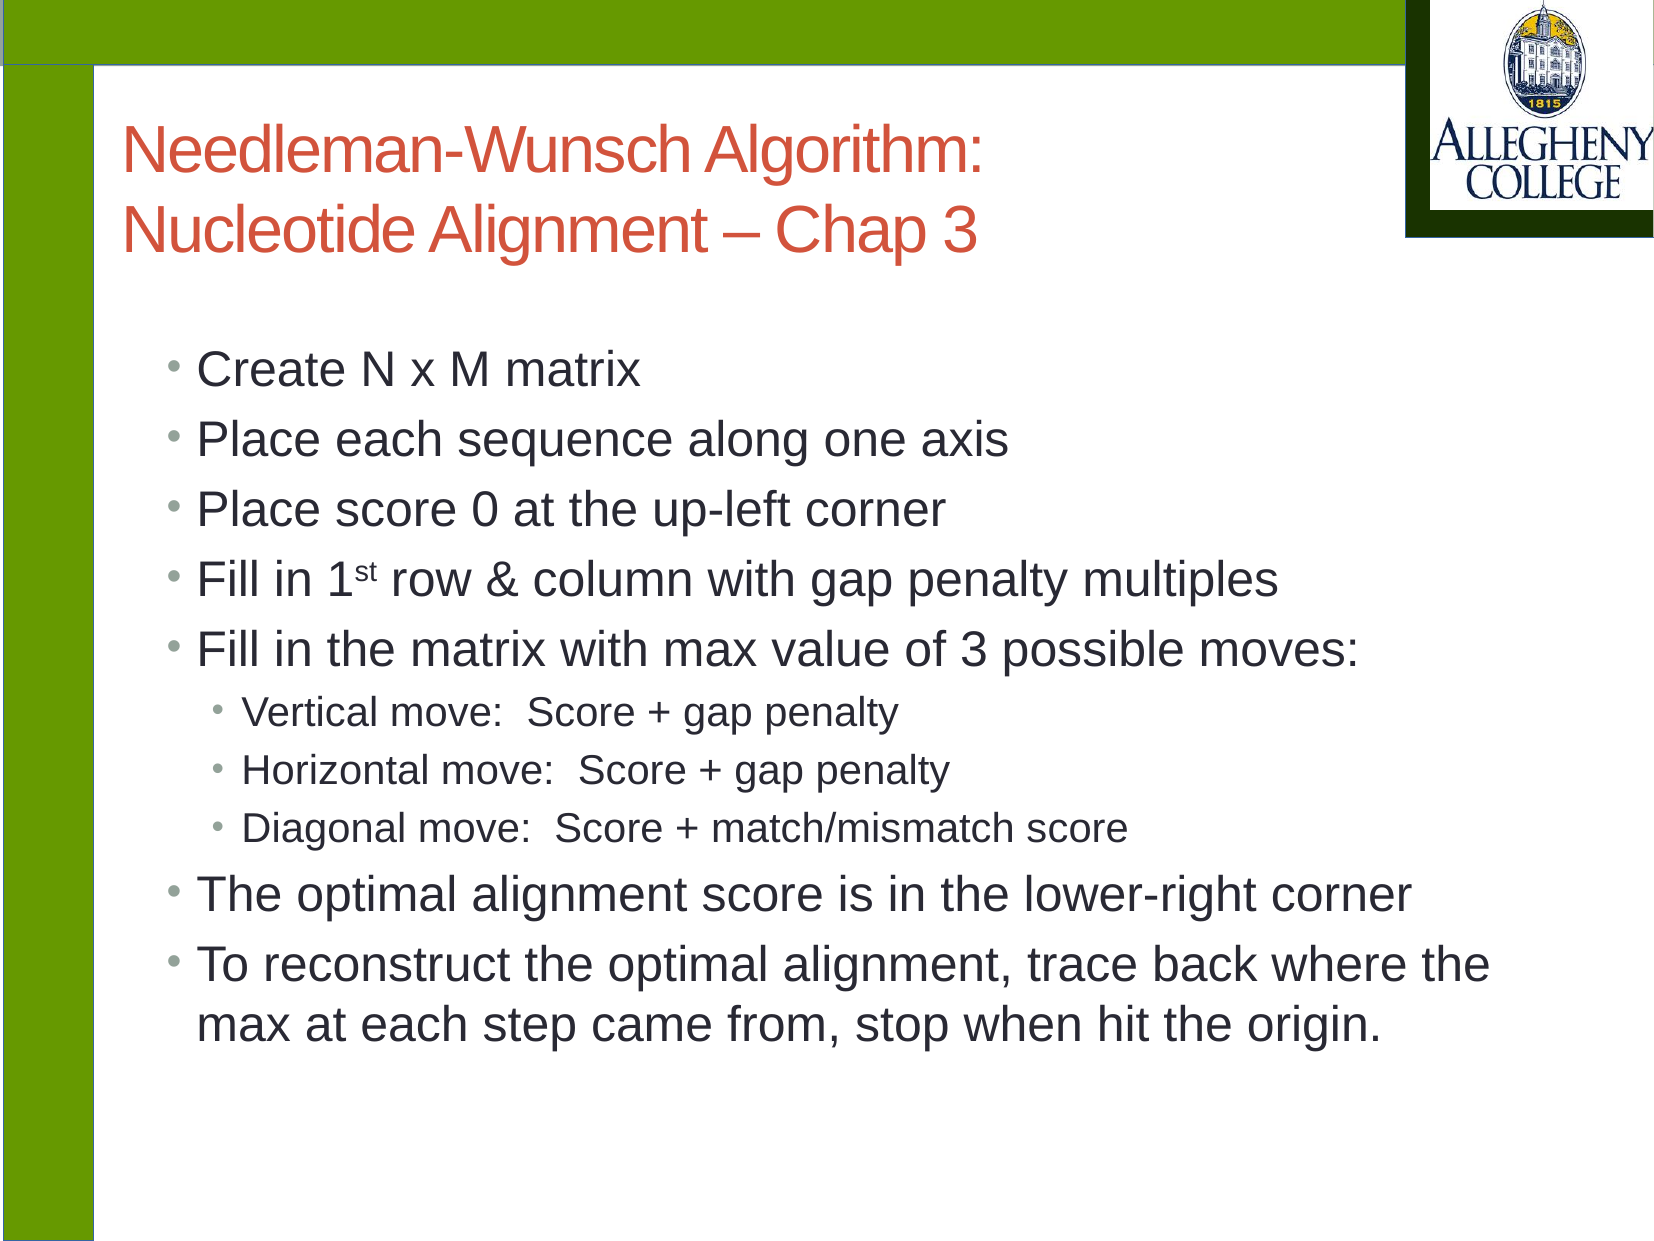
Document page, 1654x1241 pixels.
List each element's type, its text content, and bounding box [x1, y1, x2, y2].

picture [1430, 0, 1654, 210]
title Needleman-Wunsch Algorithm: Nucleotide Alignment – Chap 3 [106, 96, 1595, 276]
text_box [3, 0, 1654, 1241]
list Create N x M matrix Place each sequence along one axis Place score 0 at the up-left corner Fill in 1st row & column with gap penalty multiples Fill in the matrix with max value of 3 possible moves: Vertical move: Score + gap penalty Horizontal move: Score + gap penalty Diagonal move: Score + match/mismatch score The optimal alignment score is in the lower-right corner To reconstruct the optimal alignment, trace back where the max at each step came from, stop when hit the origin. [151, 328, 1561, 1225]
